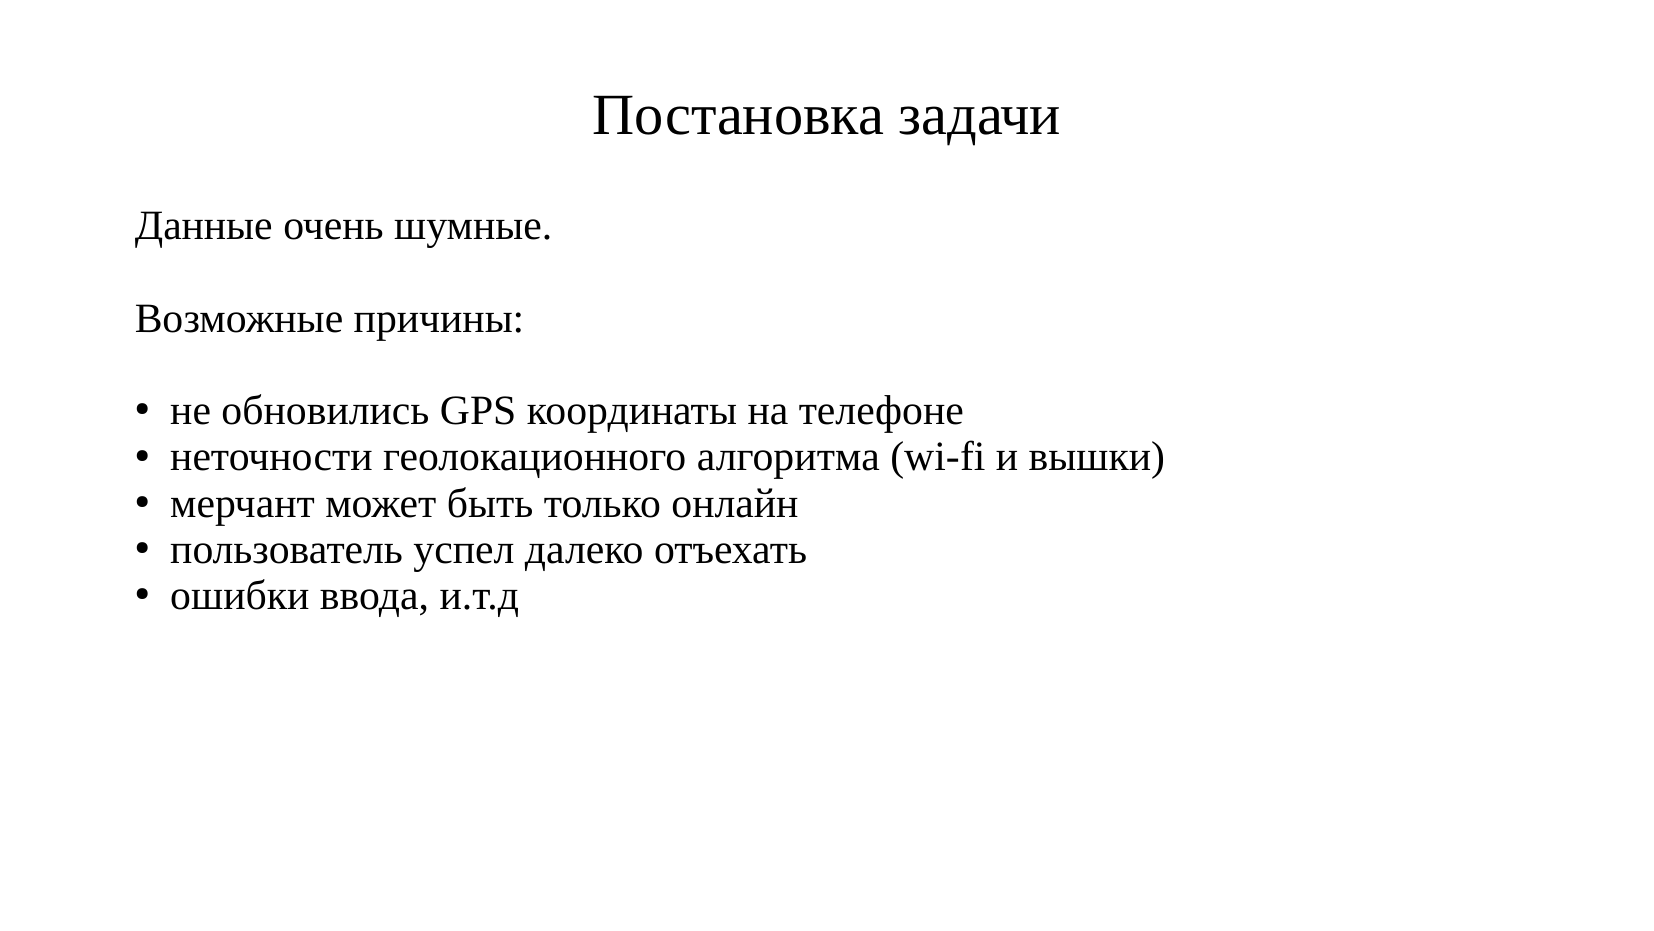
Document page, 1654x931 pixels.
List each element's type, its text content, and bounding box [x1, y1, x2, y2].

text_box Данные очень шумные. Возможные причины: не обновились GPS координаты на телефоне неточности геолокационного алгоритма (wi-fi и вышки) мерчант может быть только онлайн пользователь успел далеко отъехать ошибки ввода, и.т.д [120, 195, 1181, 629]
text_box Постановка задачи [577, 75, 1076, 155]
